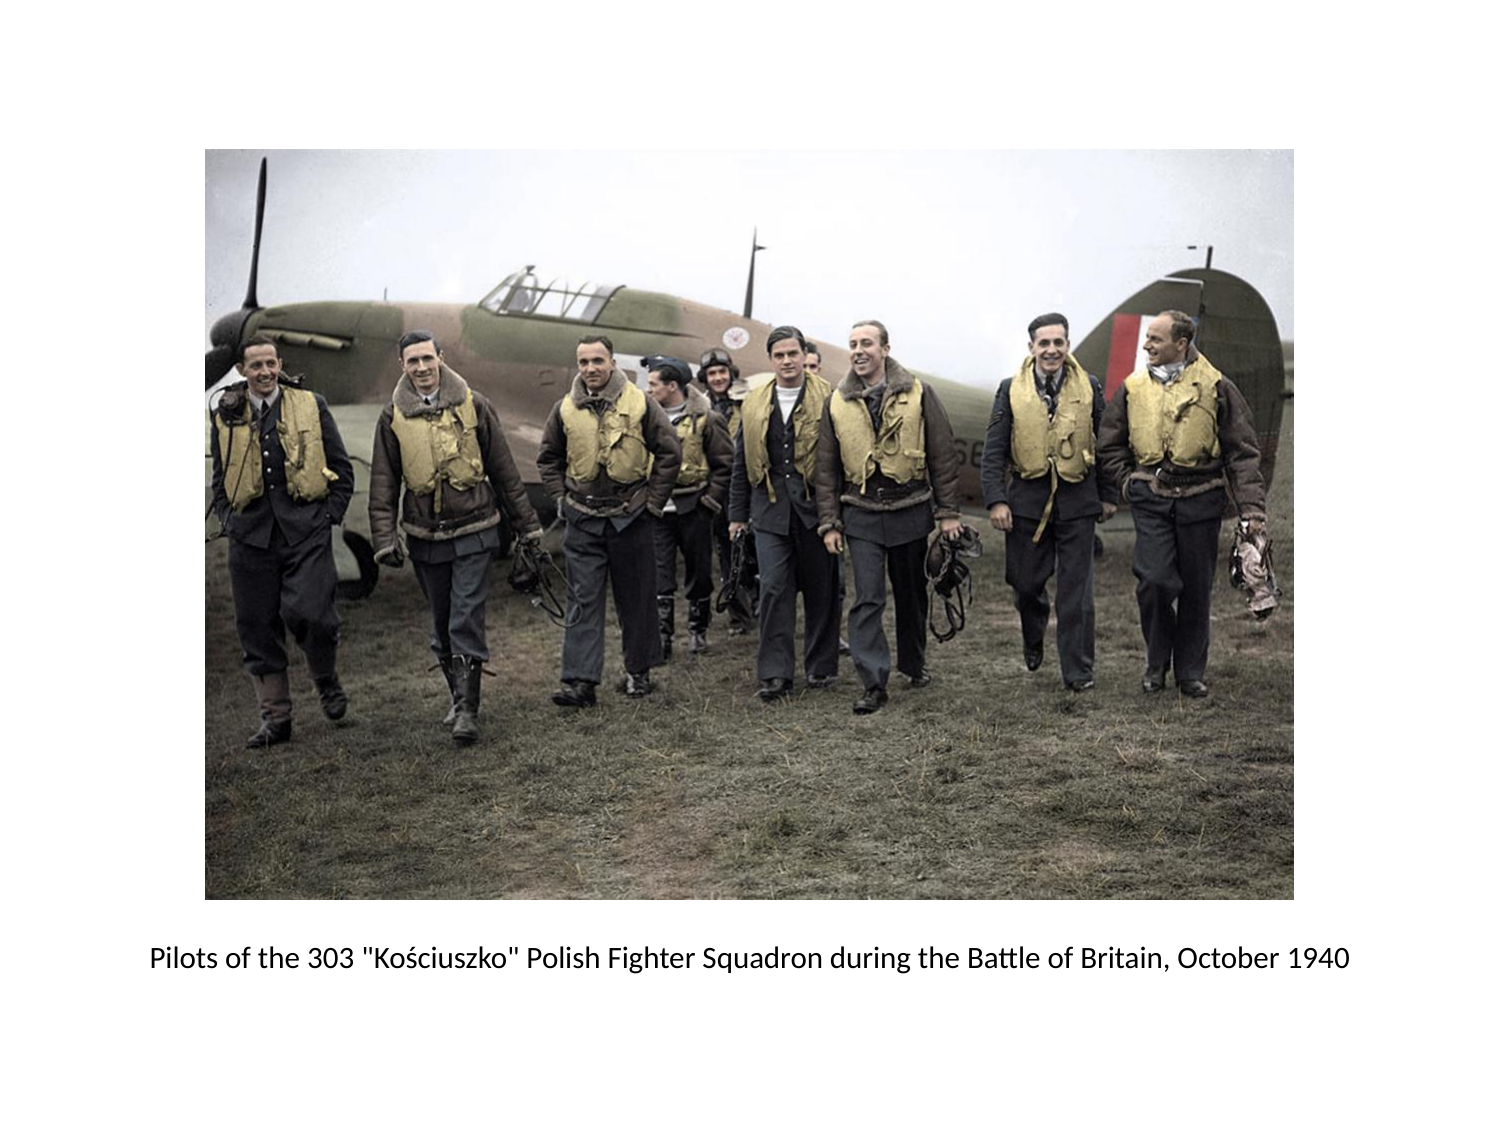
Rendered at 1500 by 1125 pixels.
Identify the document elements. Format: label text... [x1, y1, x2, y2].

text_box Pilots of the 303 "Kościuszko" Polish Fighter Squadron during the Battle of Britain, October 1940 [134, 930, 1366, 983]
picture [205, 149, 1294, 900]
